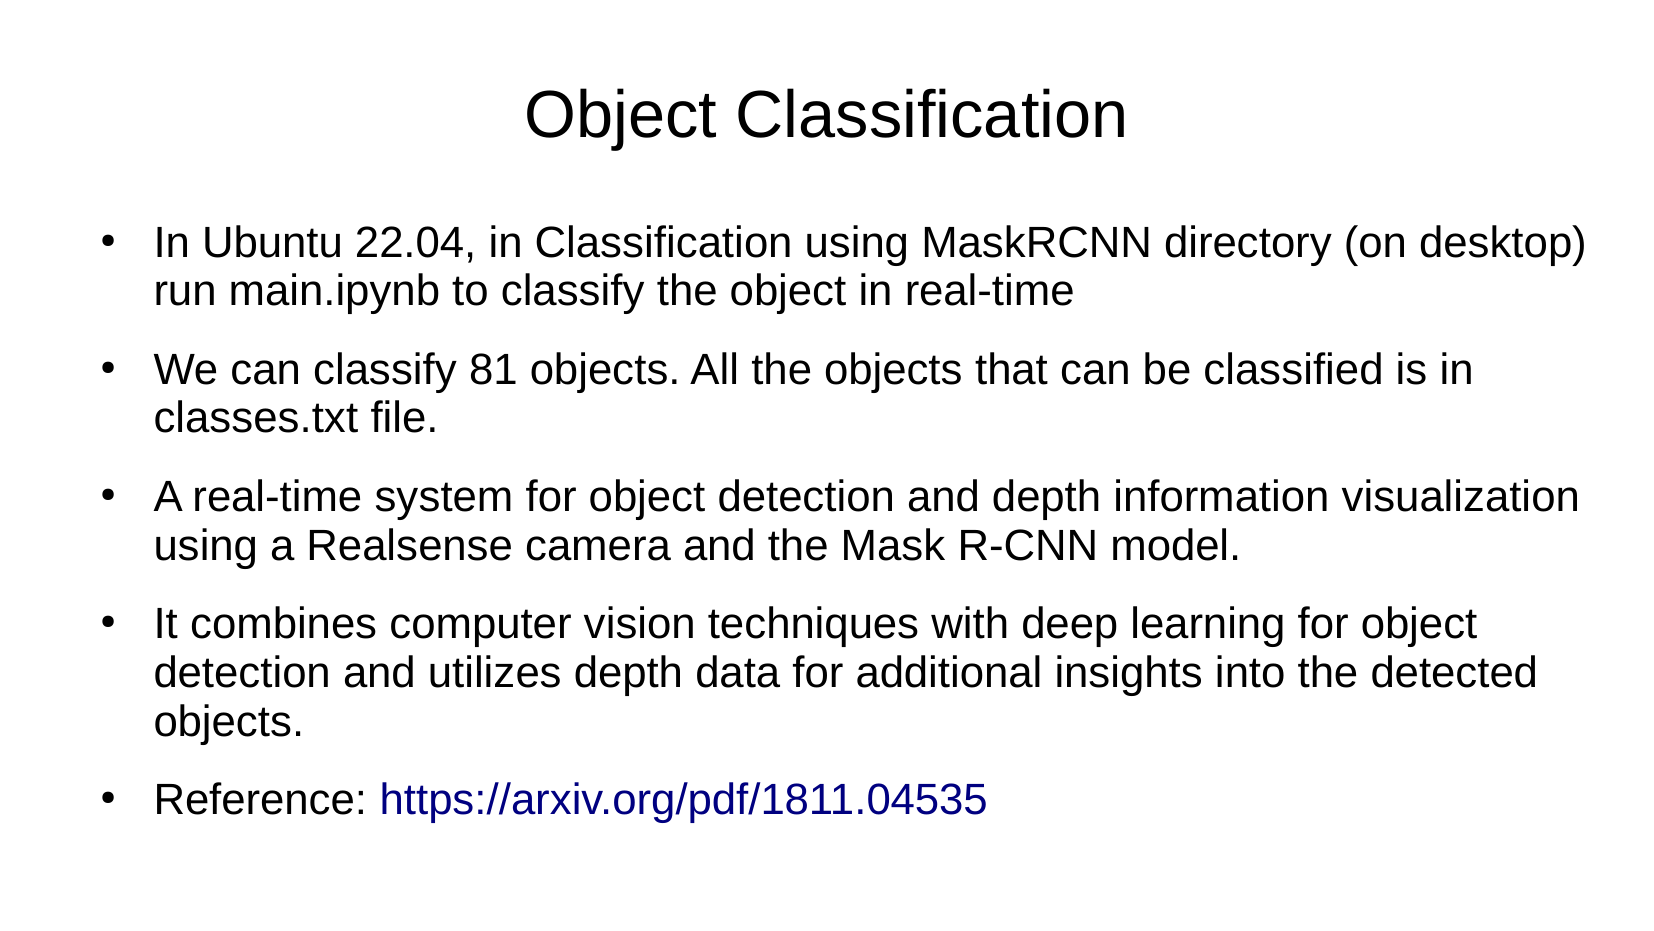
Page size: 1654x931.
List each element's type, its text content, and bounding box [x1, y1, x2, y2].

list In Ubuntu 22.04, in Classification using MaskRCNN directory (on desktop) run main.ipynb to classify the object in real-time We can classify 81 objects. All the objects that can be classified is in classes.txt file. A real-time system for object detection and depth information visualization using a Realsense camera and the Mask R-CNN model. It combines computer vision techniques with deep learning for object detection and utilizes depth data for additional insights into the detected objects. Reference: https://arxiv.org/pdf/1811.04535 [82, 217, 1637, 914]
title Object Classification [82, 37, 1571, 193]
